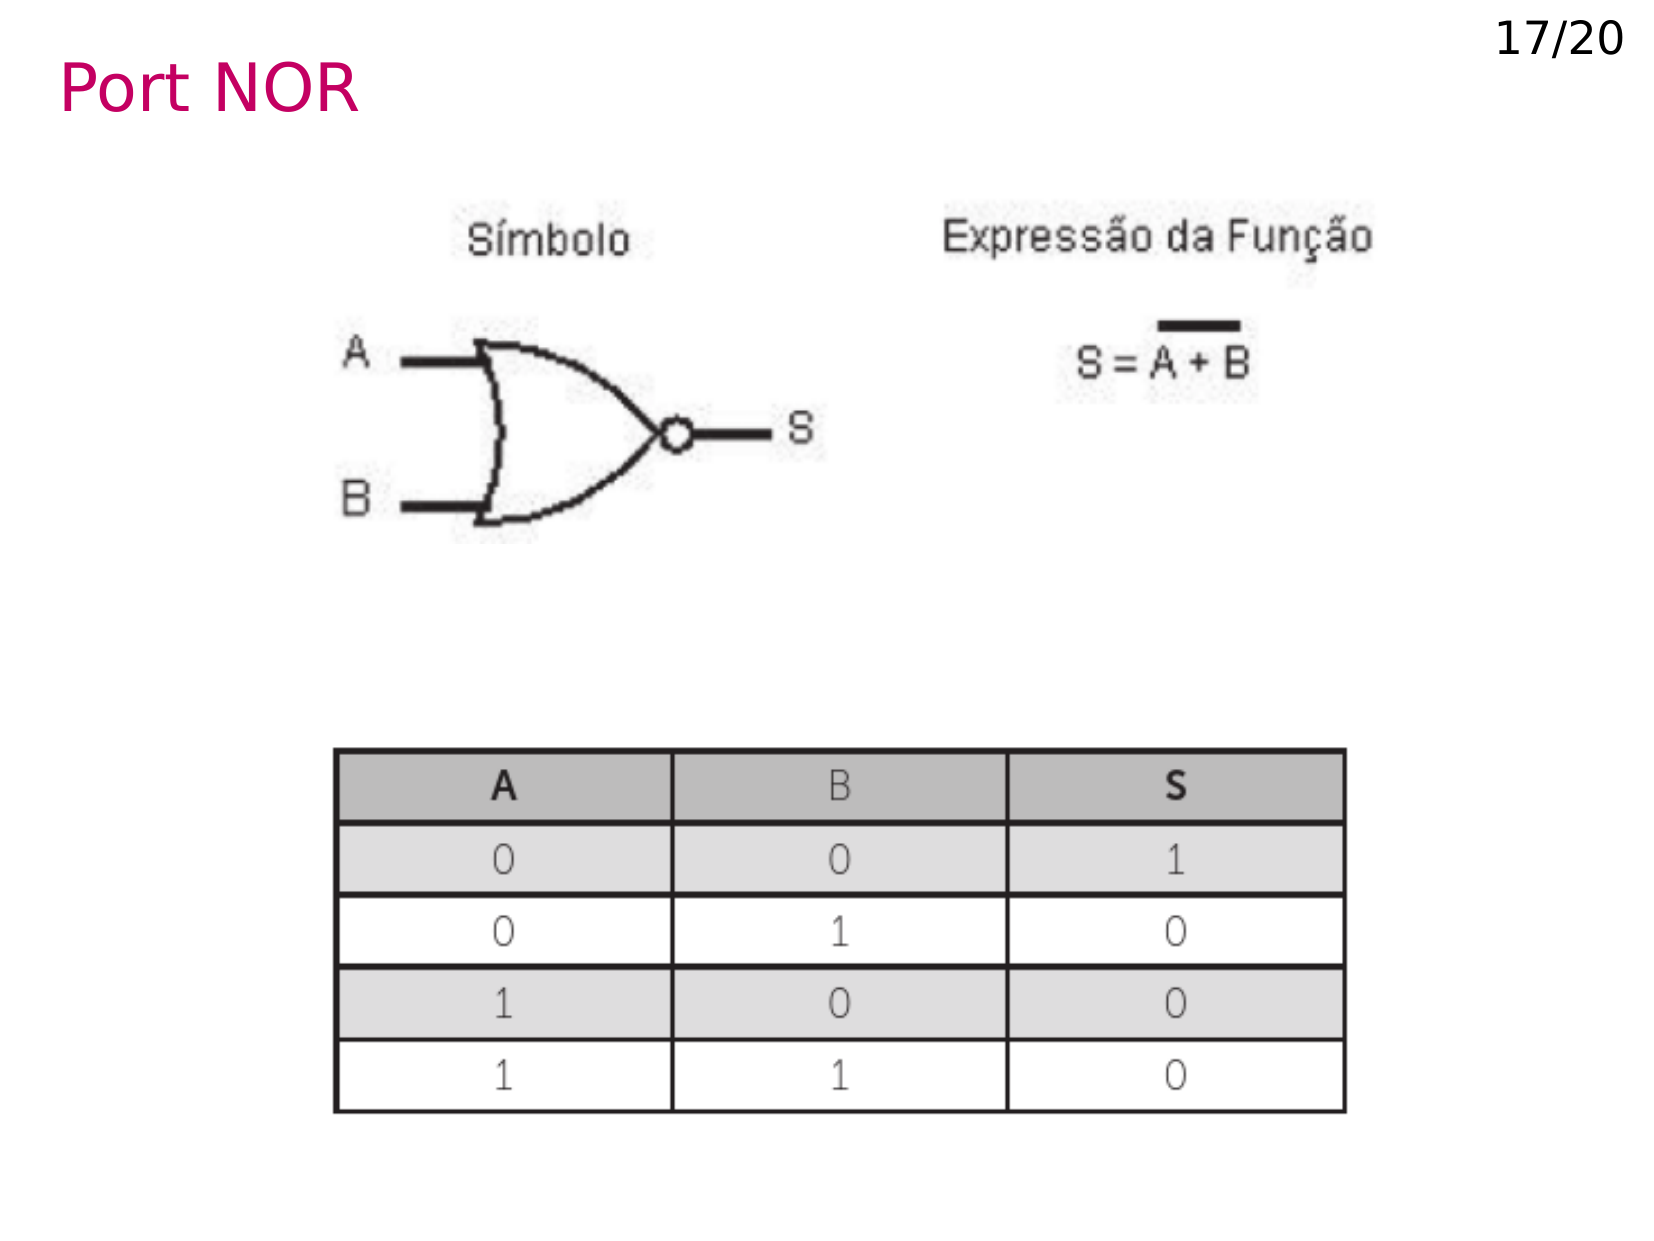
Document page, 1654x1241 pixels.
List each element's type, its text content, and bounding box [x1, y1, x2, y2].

picture [317, 193, 1382, 544]
title Port NOR [59, 29, 1625, 148]
picture [325, 744, 1354, 1123]
